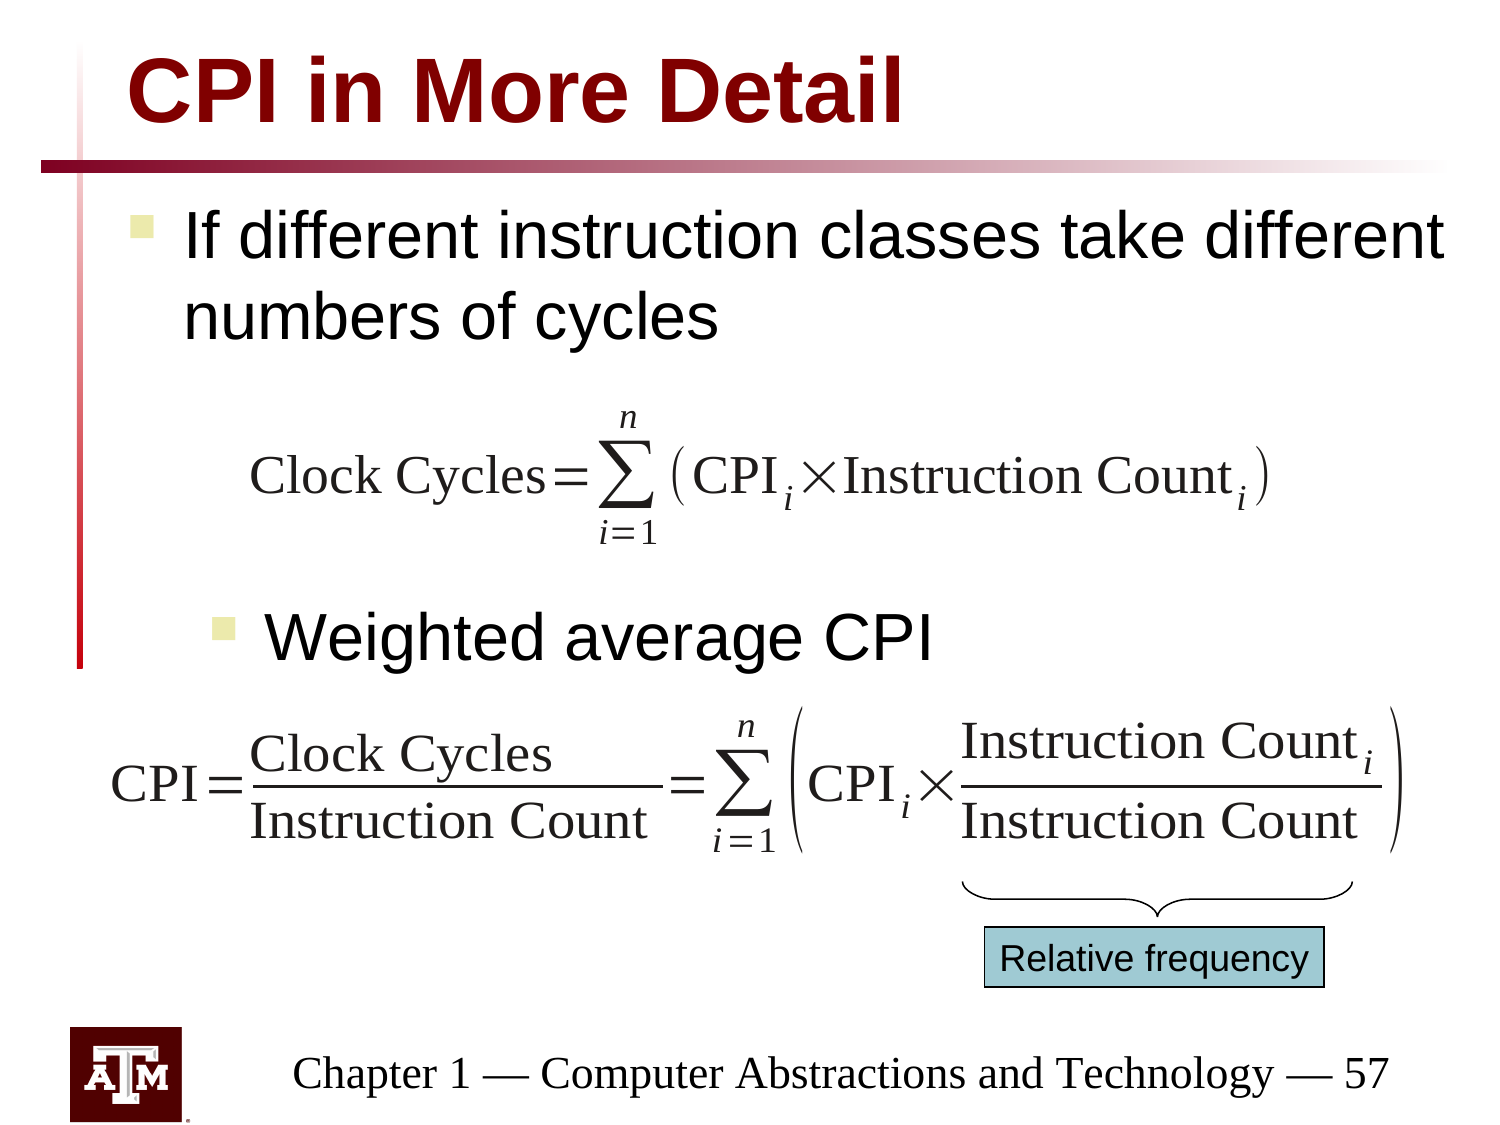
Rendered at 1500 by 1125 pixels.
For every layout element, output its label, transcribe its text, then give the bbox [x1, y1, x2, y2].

title CPI in More Detail [112, 23, 1468, 149]
text_box Relative frequency [984, 926, 1325, 988]
chart [96, 704, 1427, 860]
picture [60, 1023, 196, 1125]
list If different instruction classes take different numbers of cycles [112, 184, 1469, 387]
chart [235, 397, 1291, 553]
text_box Weighted average CPI [193, 586, 1469, 693]
